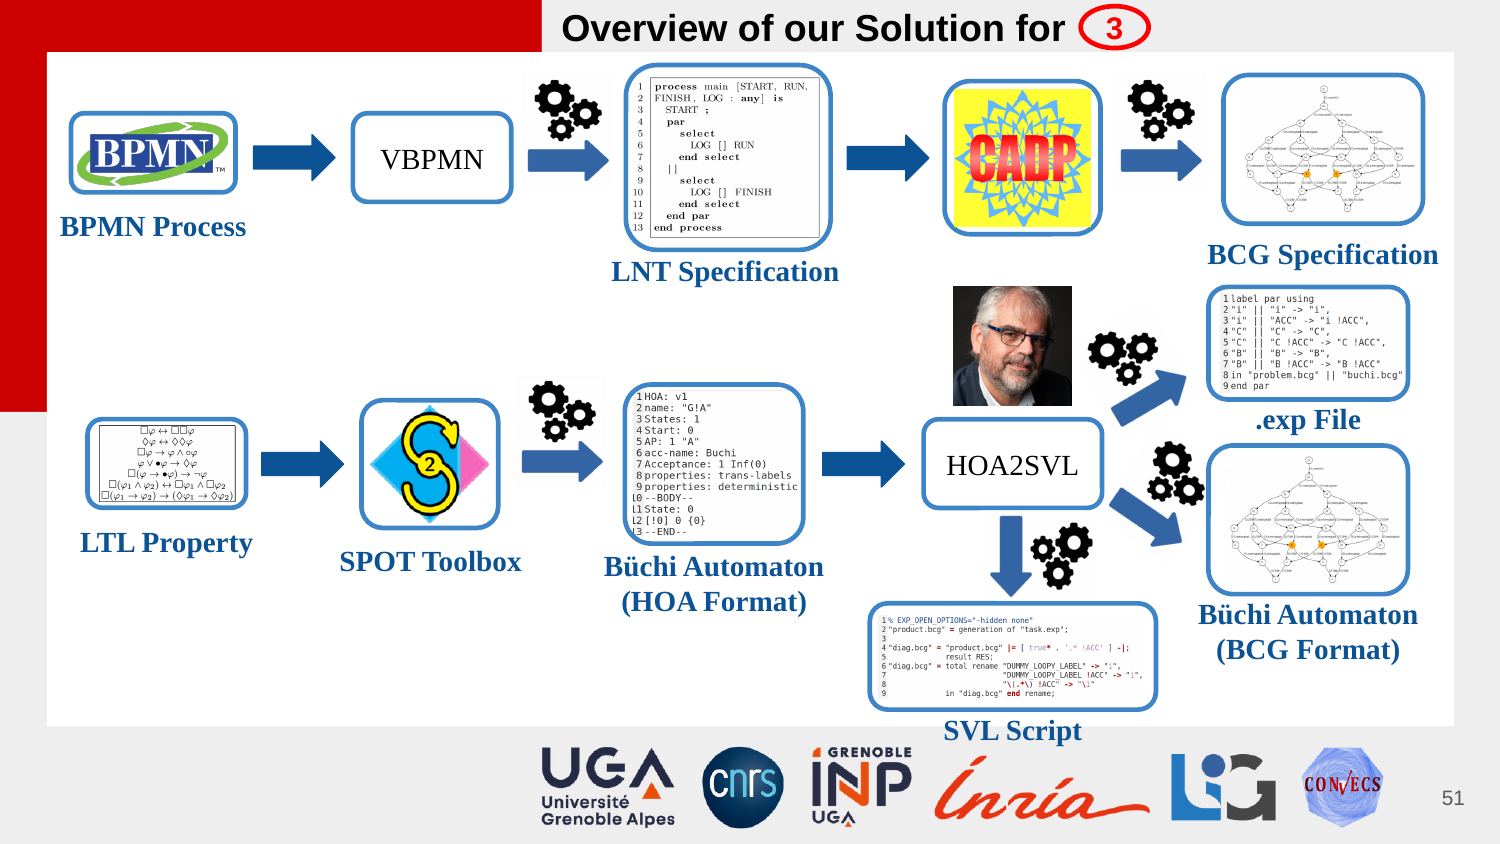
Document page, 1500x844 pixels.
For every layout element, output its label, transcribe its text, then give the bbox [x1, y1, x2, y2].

text_box 3 [1080, 6, 1149, 49]
text_box [822, 441, 905, 487]
text_box .exp File [1167, 391, 1449, 446]
text_box [253, 134, 335, 181]
picture [0, 0, 1500, 844]
slide_number <numéro> [1389, 764, 1480, 830]
text_box LNT Specification [588, 248, 863, 291]
text_box HOA2SVL [923, 419, 1103, 508]
text_box LTL Property [26, 513, 308, 569]
text_box Büchi Automaton (HOA Format) [573, 555, 855, 610]
text_box SVL Script [872, 701, 1154, 757]
text_box Büchi Automaton (BCG Format) [1167, 603, 1449, 658]
text_box [847, 135, 929, 181]
text_box BPMN Process [12, 197, 294, 252]
text_box Overview of our Solution for [546, 0, 1441, 55]
text_box BCG Specification [1182, 225, 1464, 281]
text_box SPOT Toolbox [290, 532, 572, 588]
text_box VBPMN [352, 113, 512, 202]
text_box [261, 441, 344, 487]
